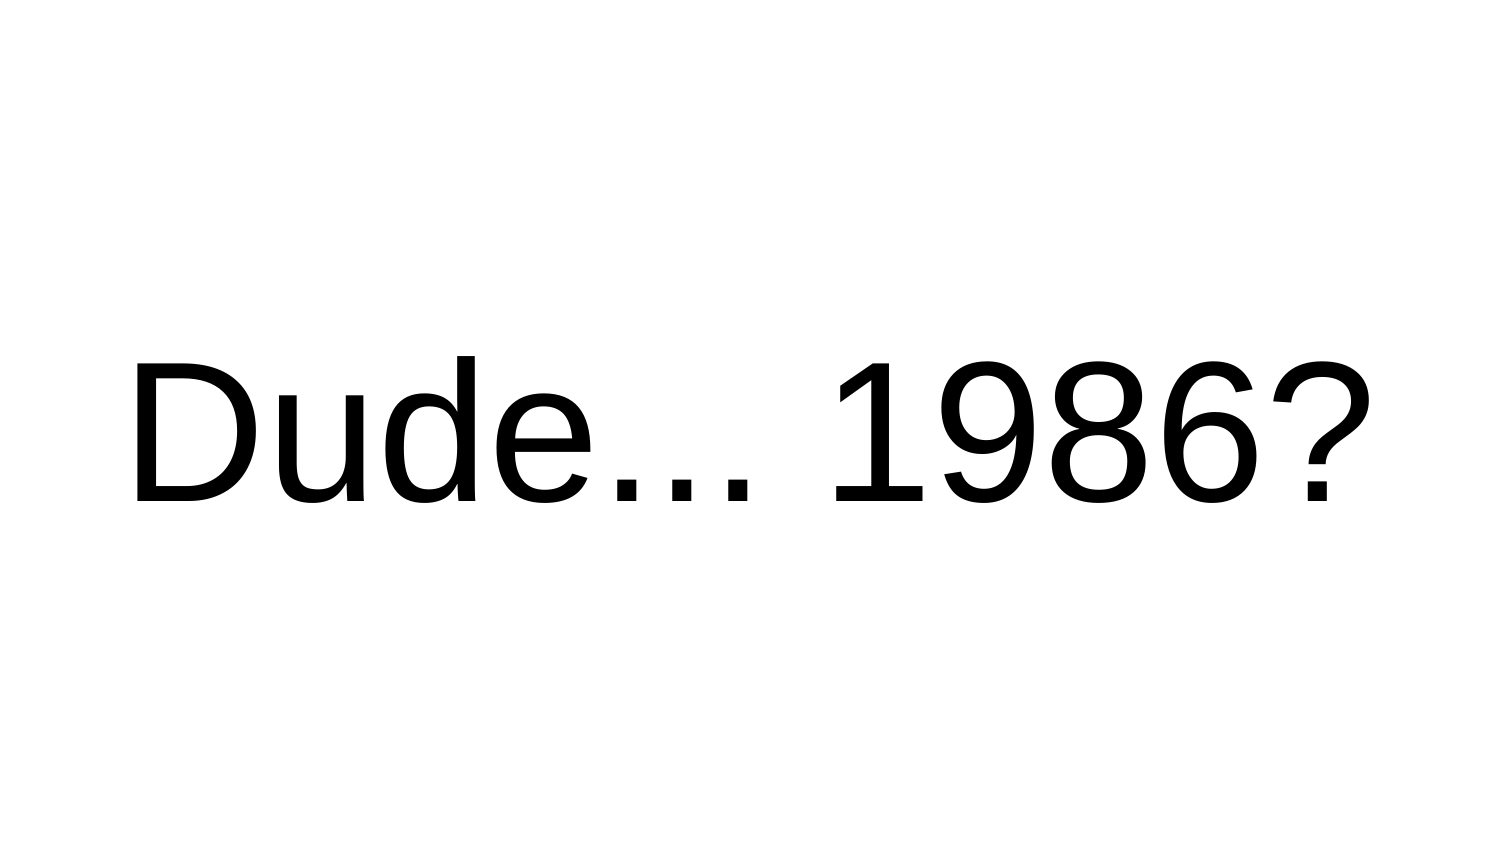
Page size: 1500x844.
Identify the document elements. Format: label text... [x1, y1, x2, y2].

title Dude... 1986? [67, 44, 1433, 799]
